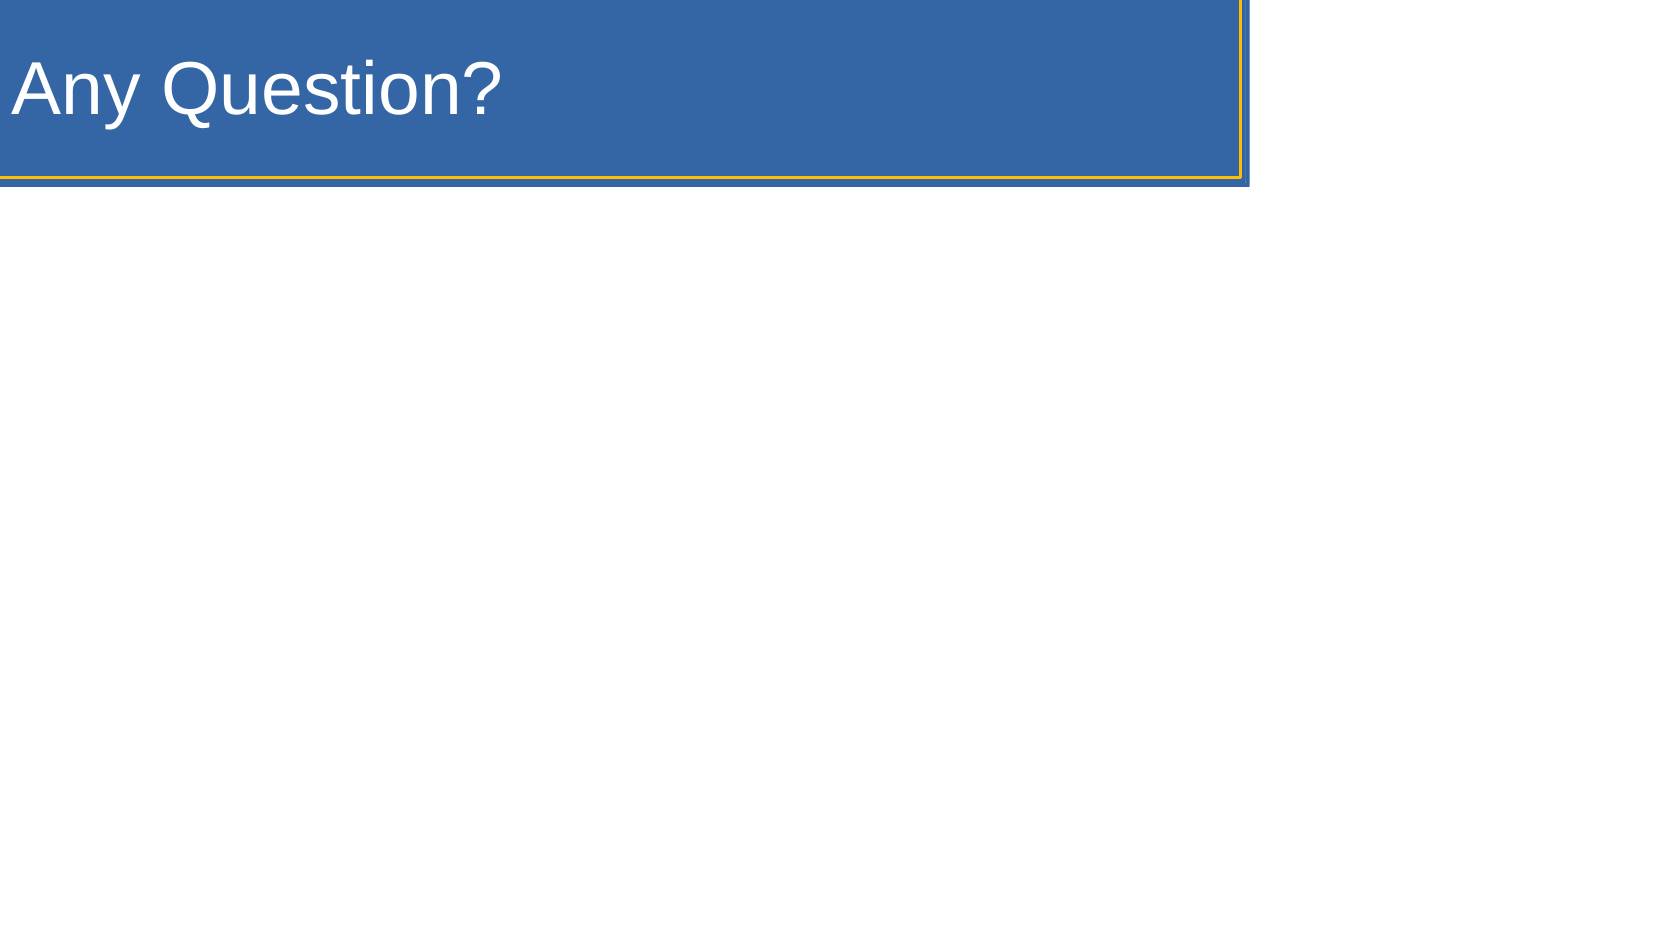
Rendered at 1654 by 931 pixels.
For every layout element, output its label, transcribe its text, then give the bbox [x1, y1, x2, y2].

title Any Question? [11, 14, 1164, 163]
